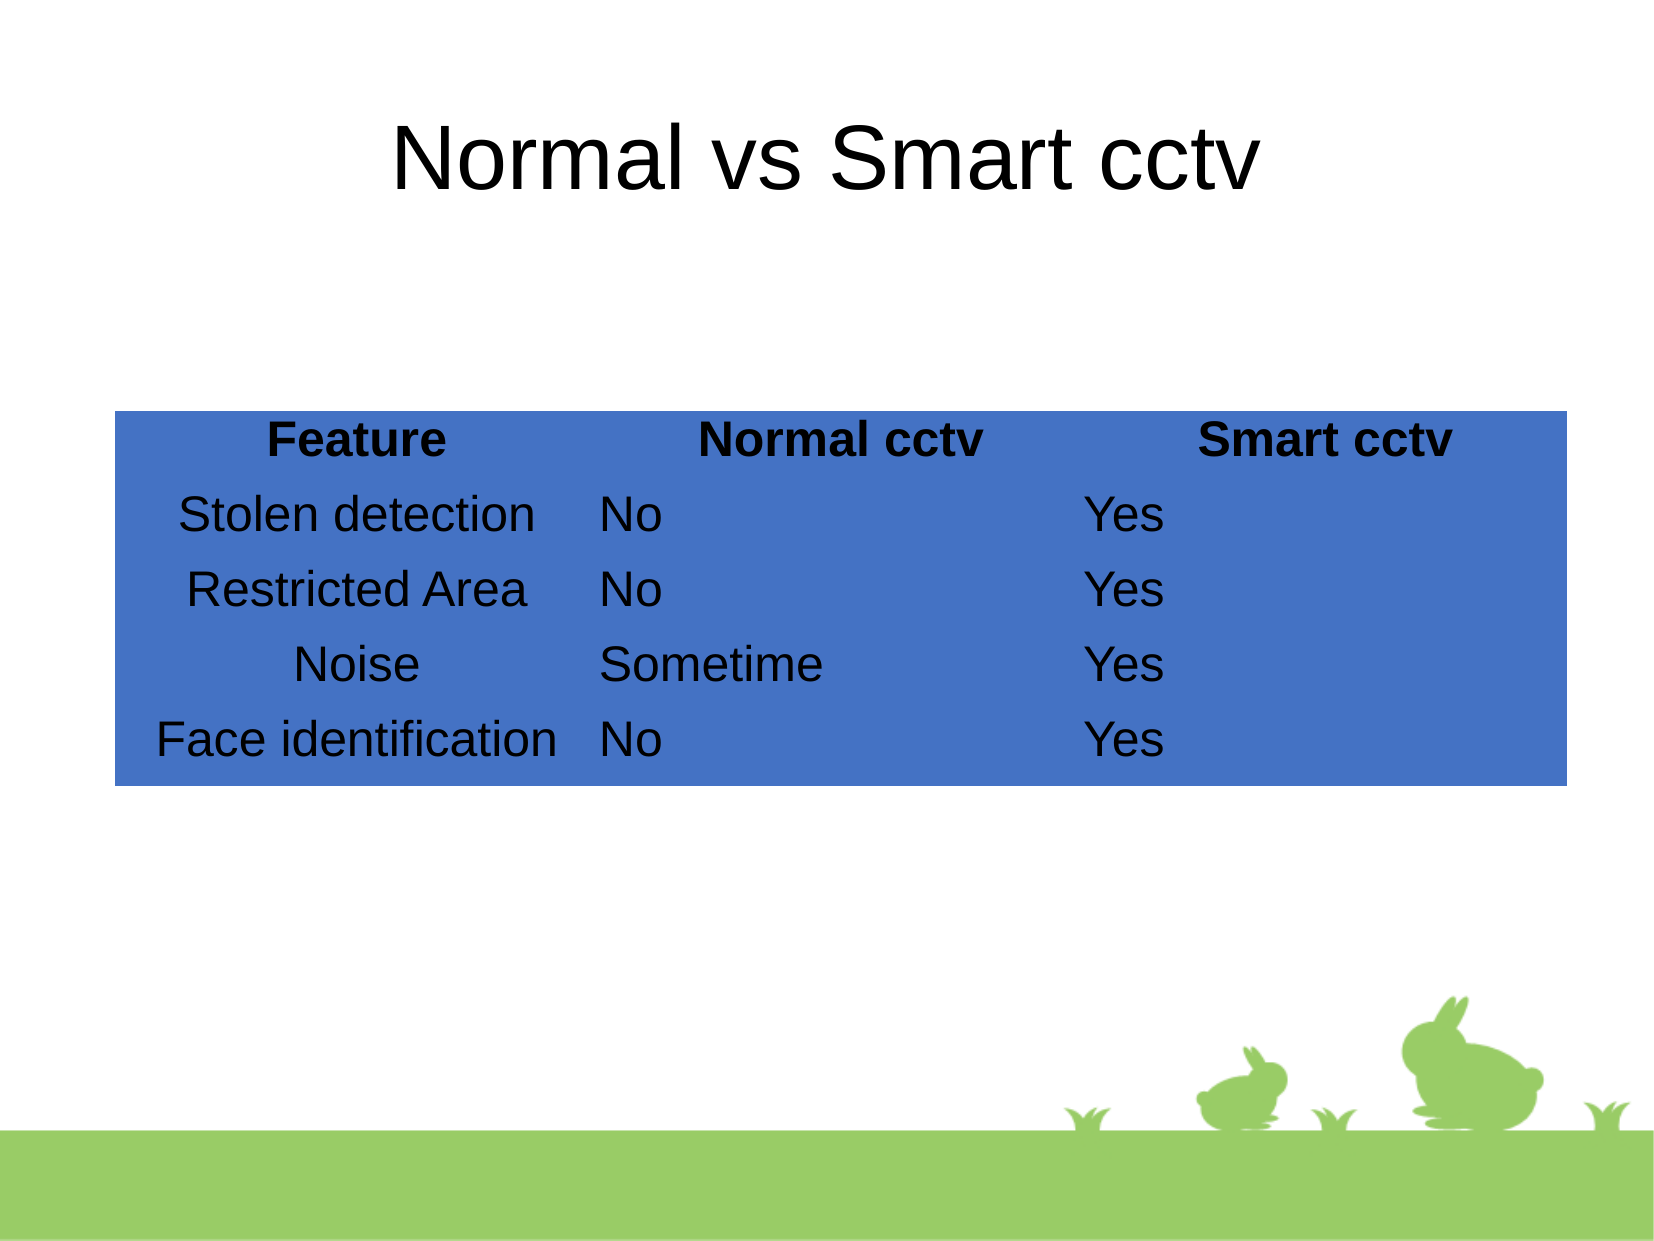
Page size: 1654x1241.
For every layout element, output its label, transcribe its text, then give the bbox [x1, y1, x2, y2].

title Normal vs Smart cctv [82, 49, 1571, 257]
table_cell No [599, 711, 1083, 786]
table_cell Yes [1083, 711, 1567, 786]
table_cell No [599, 486, 1083, 561]
table_cell Face identification [115, 711, 599, 786]
table_cell No [599, 561, 1083, 636]
table_cell Restricted Area [115, 561, 599, 636]
table_header Normal cctv [599, 411, 1083, 486]
table_cell Sometime [599, 636, 1083, 711]
table_cell Yes [1083, 636, 1567, 711]
table_cell Stolen detection [115, 486, 599, 561]
table_header Smart cctv [1083, 411, 1567, 486]
table_cell Yes [1083, 561, 1567, 636]
table_cell Noise [115, 636, 599, 711]
table_header Feature [115, 411, 599, 486]
table_cell Yes [1083, 486, 1567, 561]
